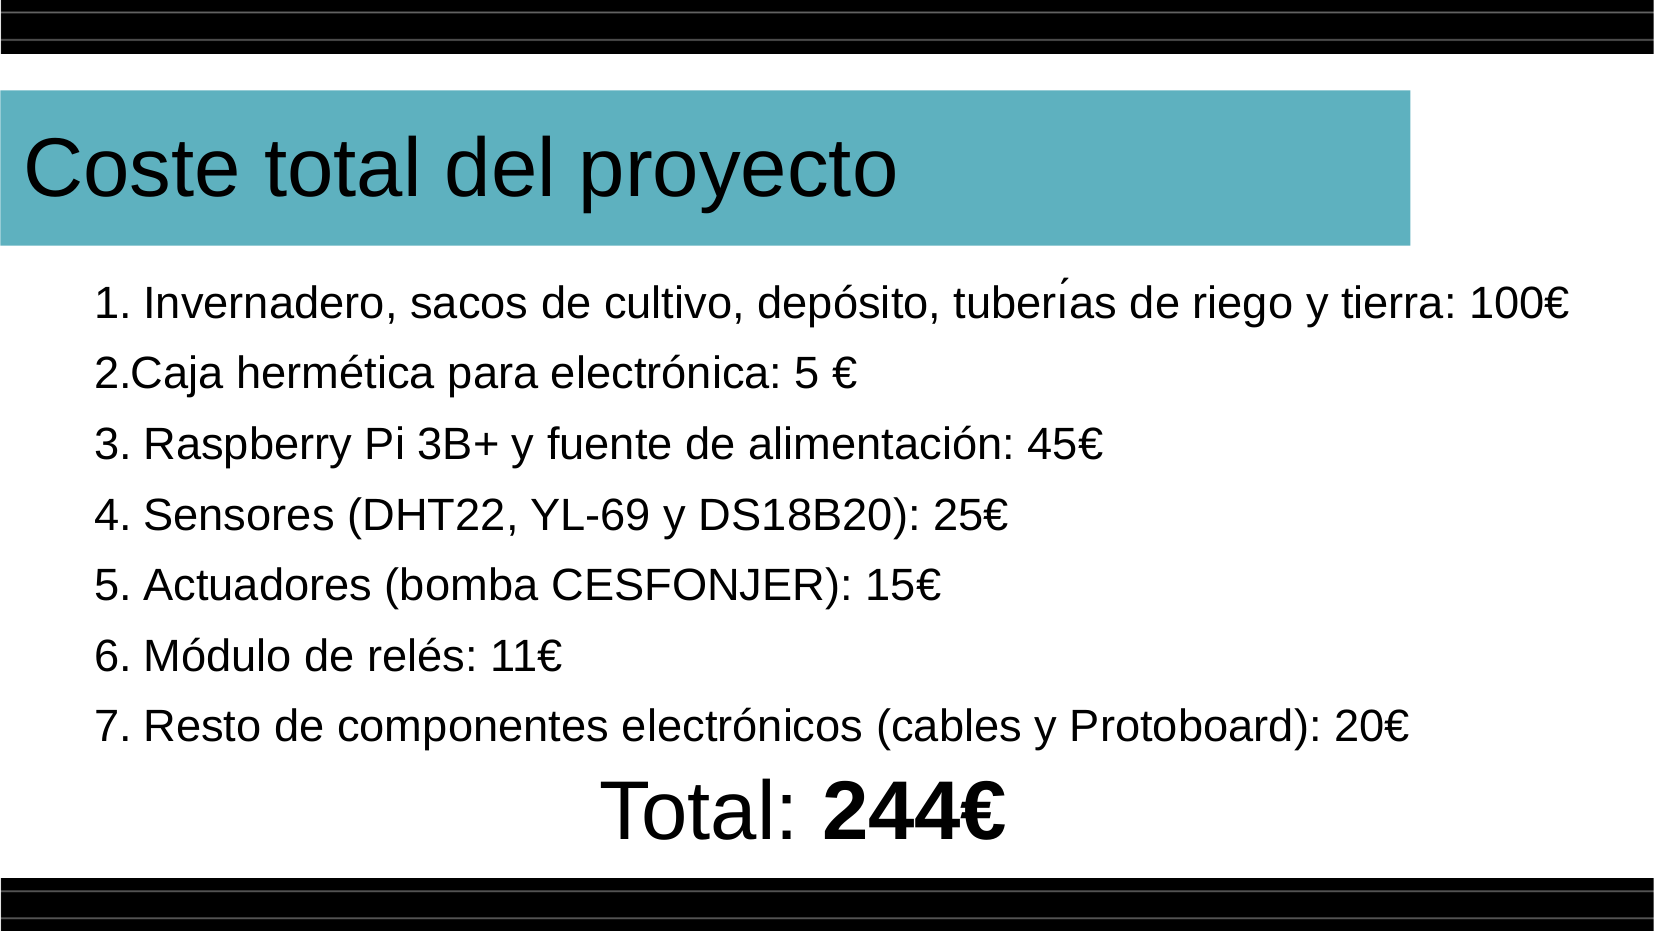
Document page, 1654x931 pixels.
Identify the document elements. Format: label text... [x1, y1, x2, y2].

picture [0, 878, 585, 931]
picture [0, 0, 1654, 54]
title Coste total del proyecto [0, 90, 1411, 246]
list Invernadero, sacos de cultivo, depósito, tuberı́as de riego y tierra: 100€ Caja hermética para electrónica: 5 € Raspberry Pi 3B+ y fuente de alimentación: 45€ Sensores (DHT22, YL-69 y DS18B20): 25€ Actuadores (bomba CESFONJER): 15€ Módulo de relés: 11€ Resto de componentes electrónicos (cables y Protoboard): 20€ [82, 271, 1586, 757]
picture [1051, 878, 1654, 931]
text_box Total: 244€ [585, 756, 1051, 931]
